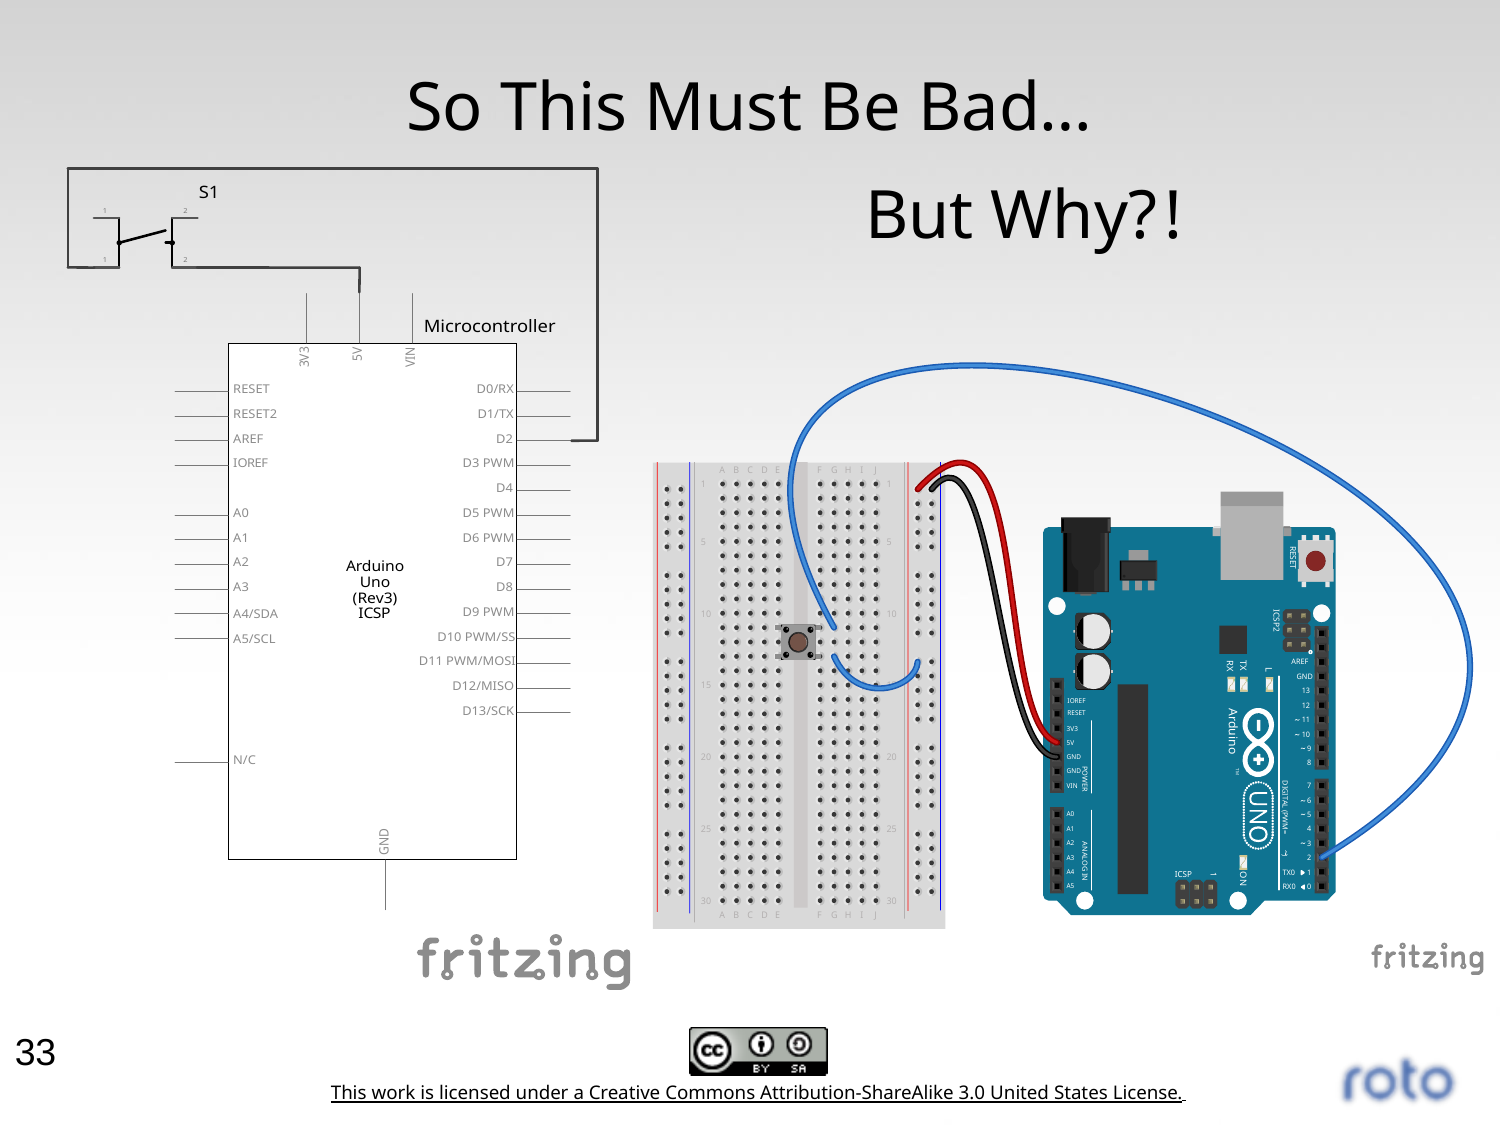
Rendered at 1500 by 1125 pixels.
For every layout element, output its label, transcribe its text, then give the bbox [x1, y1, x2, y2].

title So This Must Be Bad… [112, 49, 1388, 164]
picture [0, 0, 1500, 1125]
title But Why?! [390, 157, 1500, 346]
